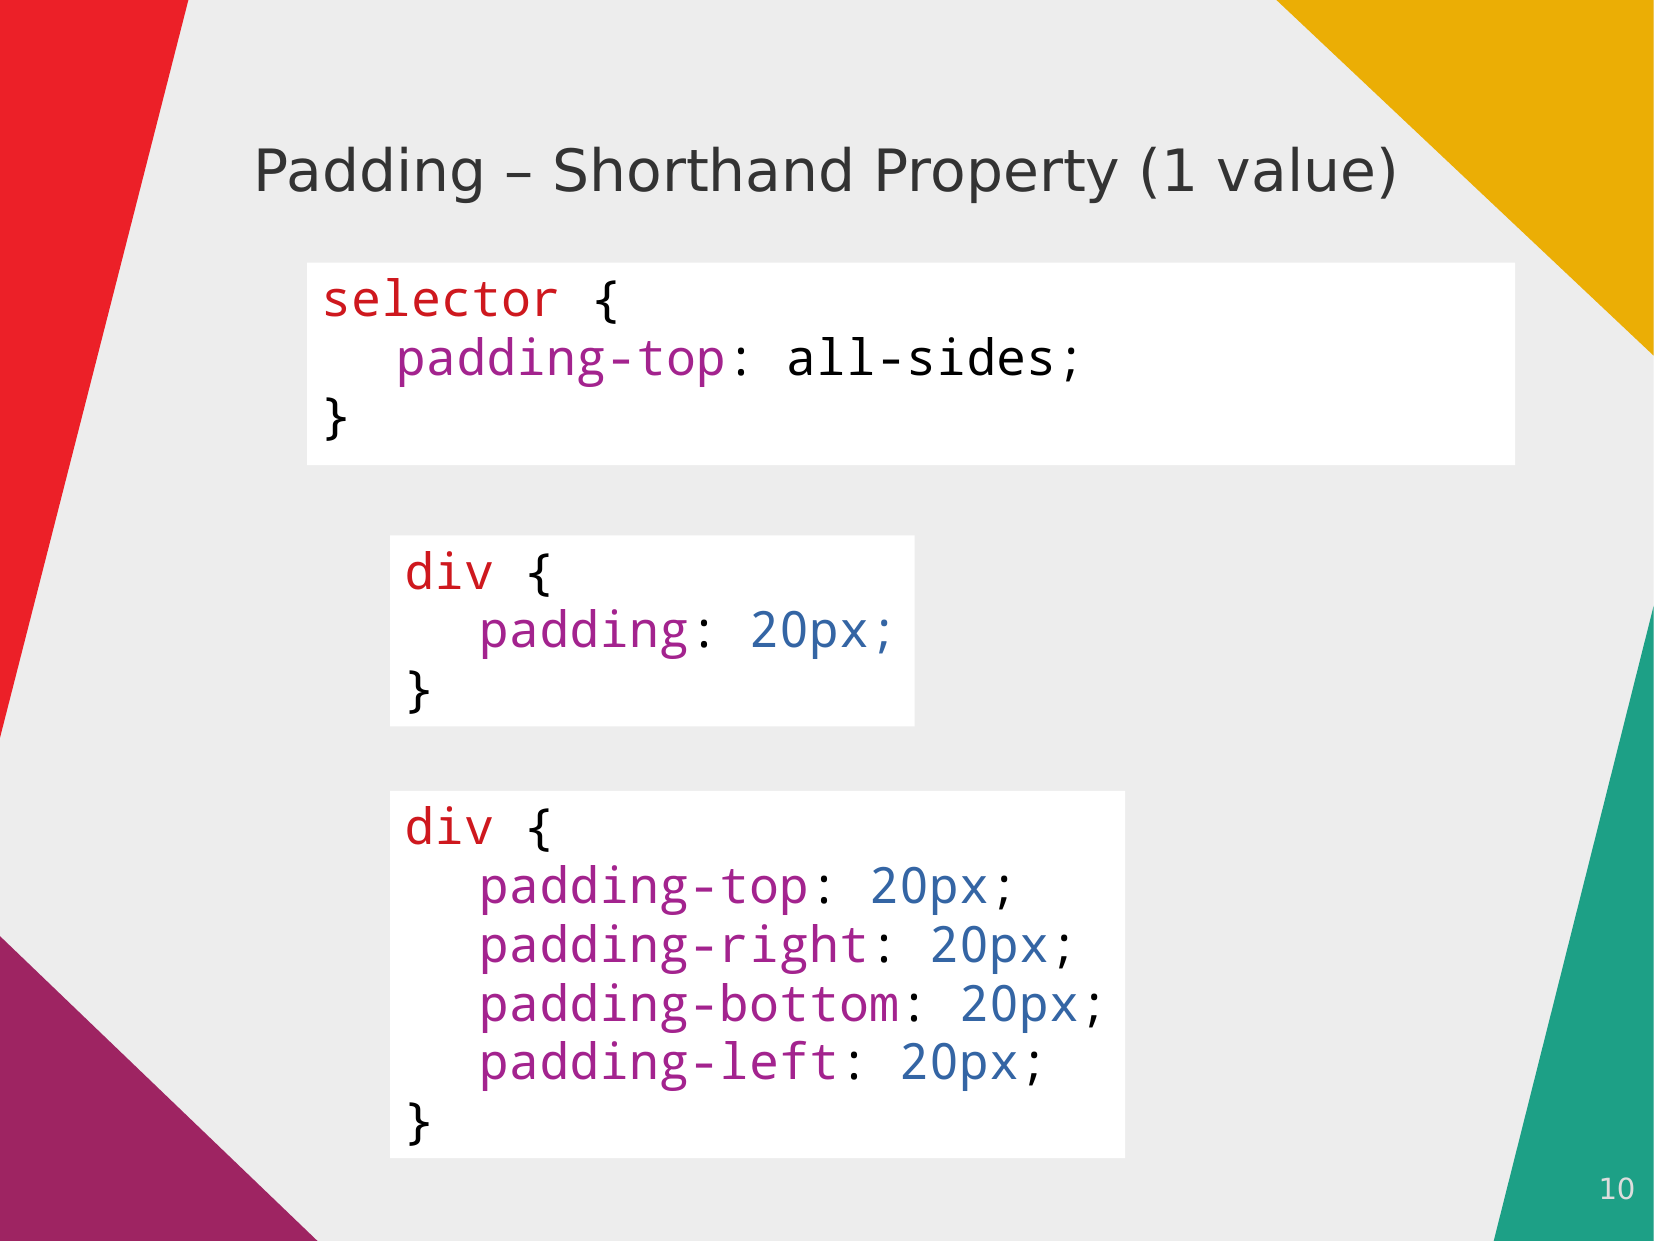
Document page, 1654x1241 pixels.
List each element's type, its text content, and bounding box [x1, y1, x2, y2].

title Padding – Shorthand Property (1 value) [114, 73, 1539, 271]
text_box div { padding: 20px; } [390, 535, 915, 727]
text_box selector { padding-top: all-sides; } [307, 262, 1516, 466]
text_box div { padding-top: 20px; padding-right: 20px; padding-bottom: 20px; padding-left: 20px; } [390, 790, 1126, 1159]
